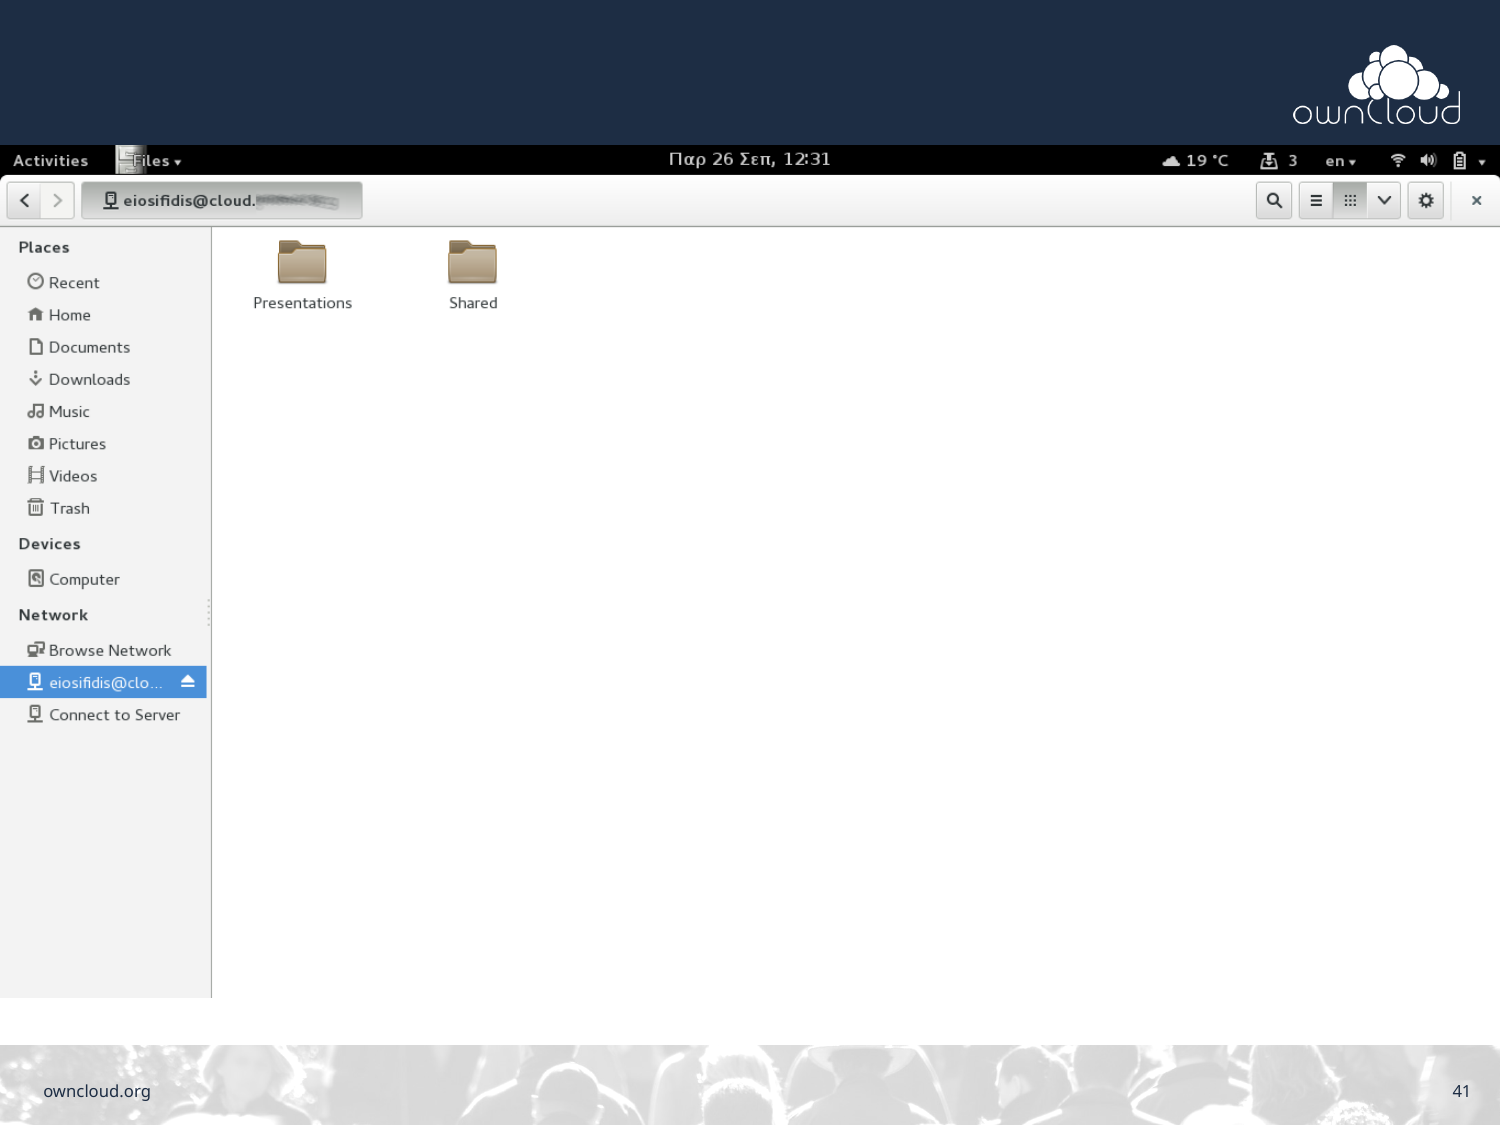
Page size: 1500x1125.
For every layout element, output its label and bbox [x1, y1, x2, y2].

picture [0, 1045, 1500, 1125]
picture [0, 145, 1500, 999]
picture [1293, 45, 1460, 124]
